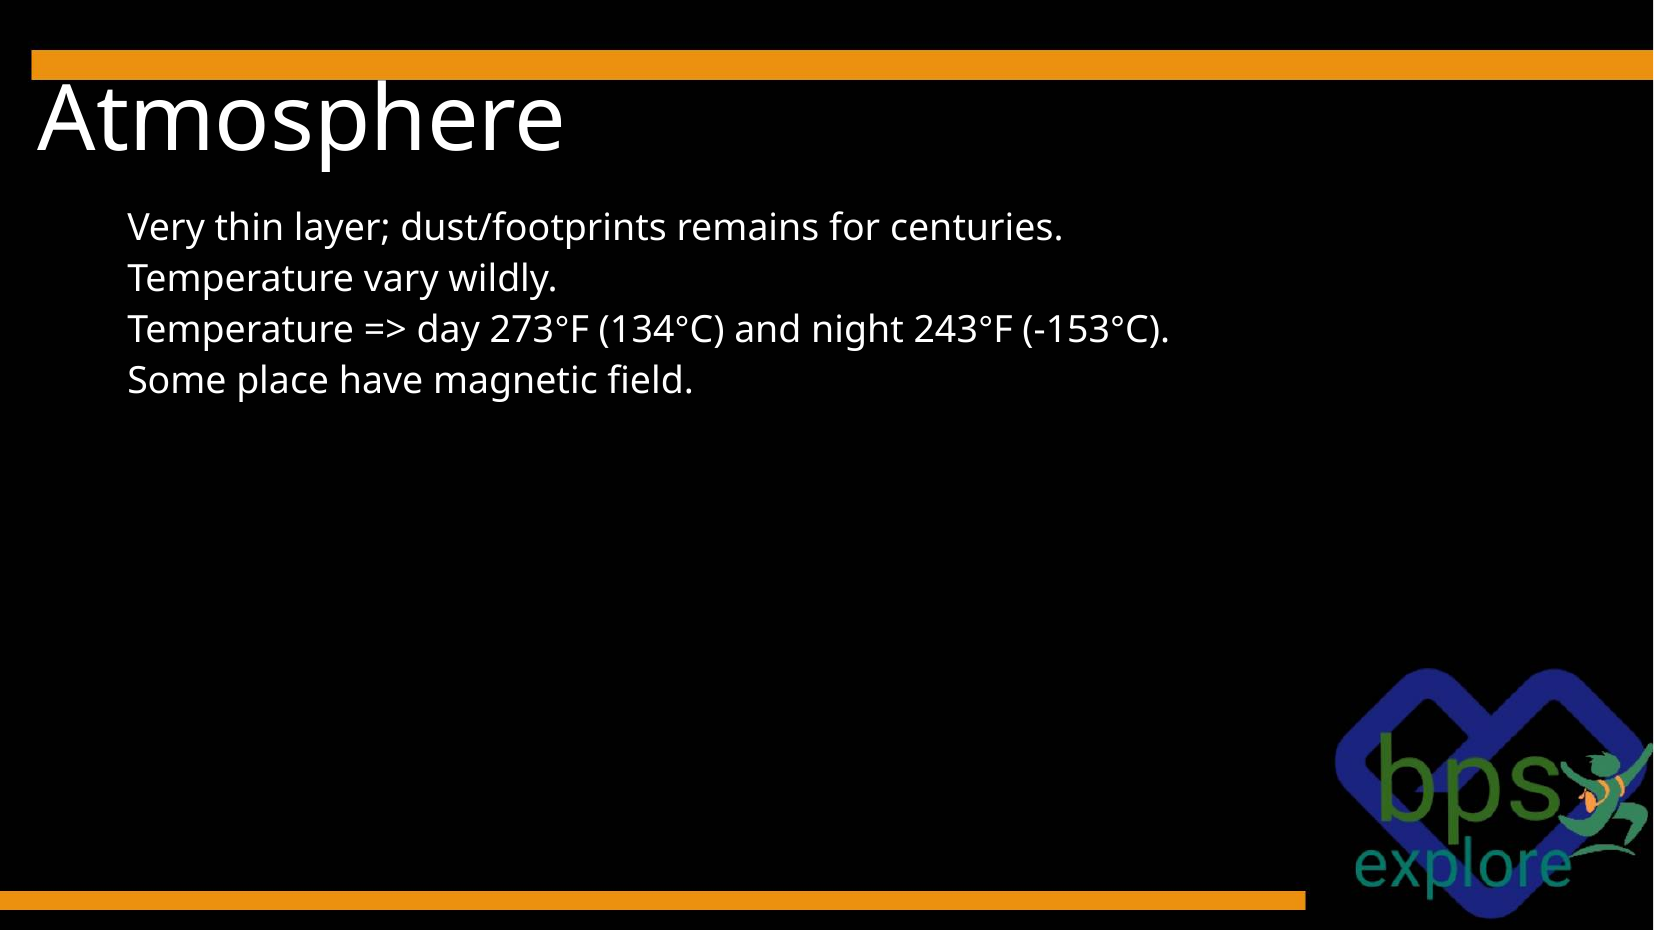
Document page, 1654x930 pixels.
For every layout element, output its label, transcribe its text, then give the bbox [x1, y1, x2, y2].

text_box Very thin layer; dust/footprints remains for centuries. Temperature vary wildly. Temperature => day 273°F (134°C) and night 243°F (-153°C). Some place have magnetic field. [112, 192, 1501, 788]
picture [0, 0, 1654, 930]
title Atmosphere [37, 37, 1526, 193]
